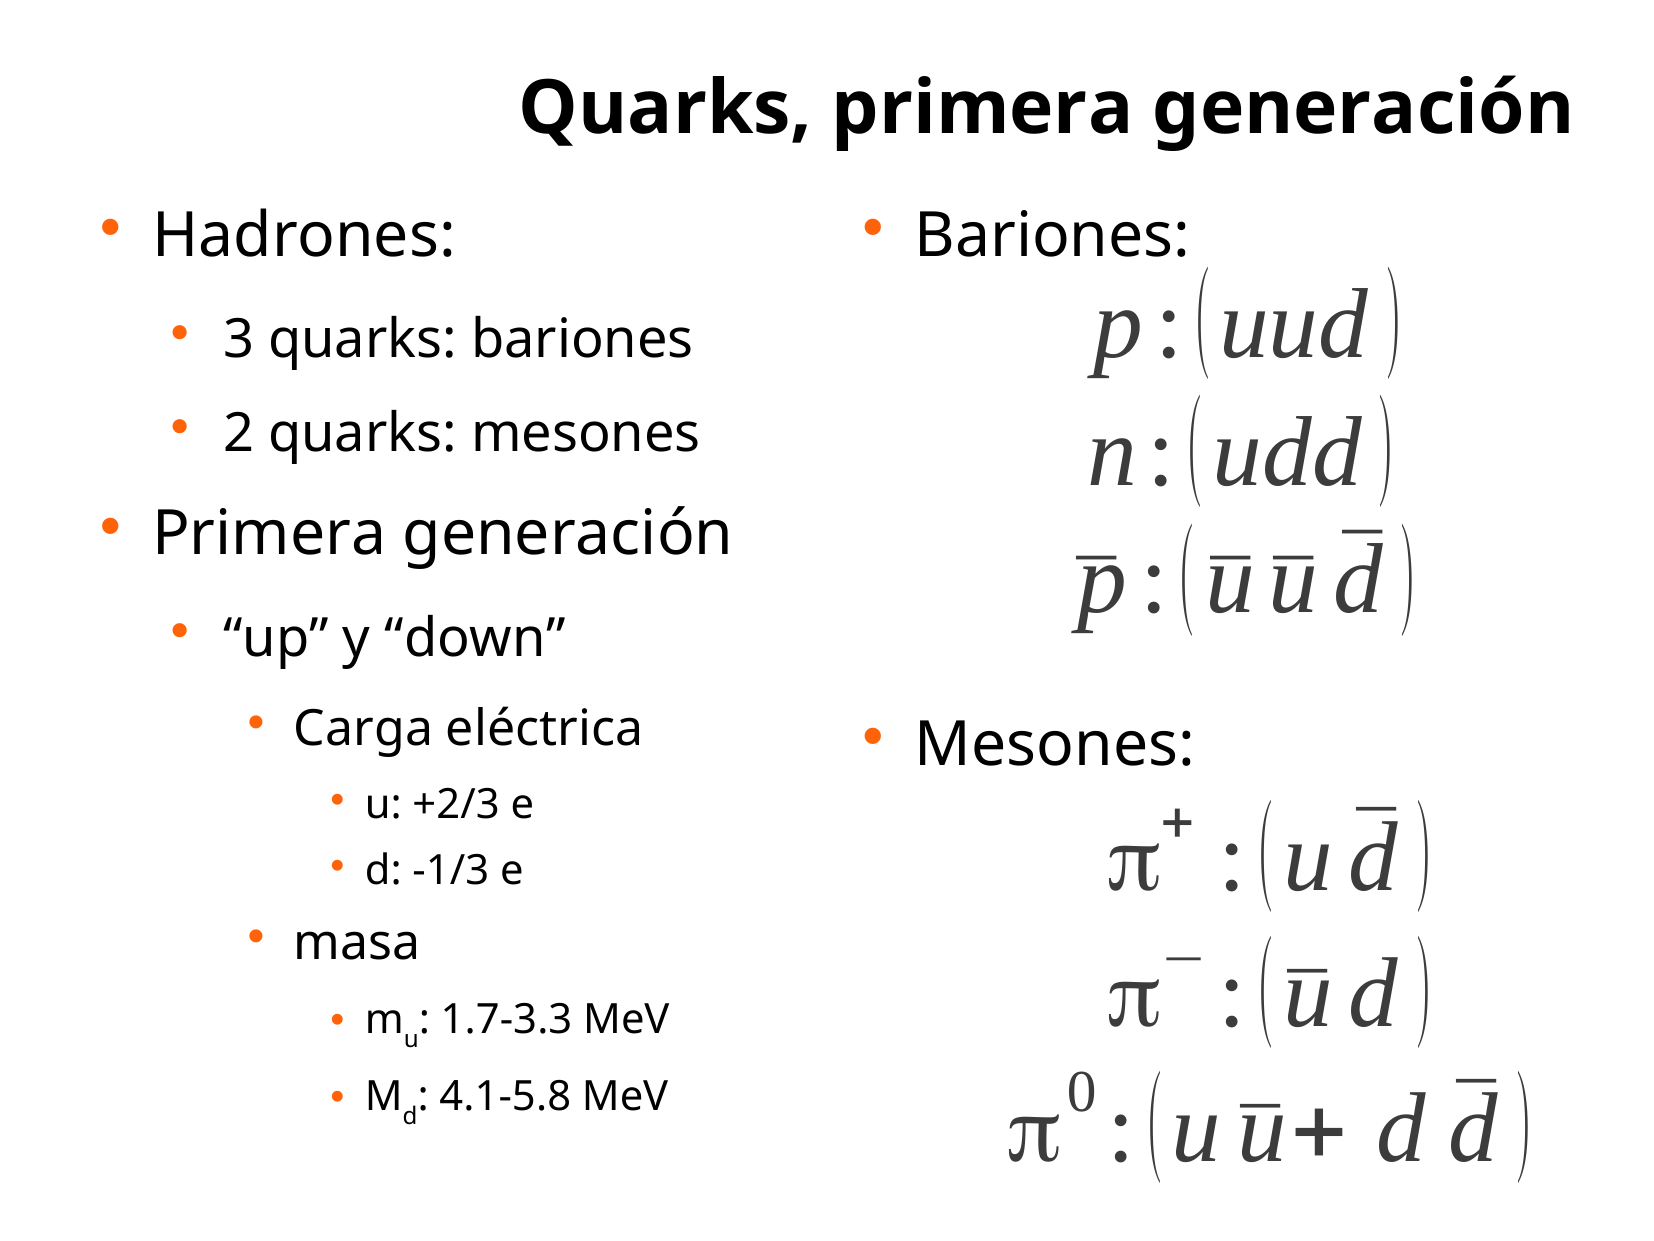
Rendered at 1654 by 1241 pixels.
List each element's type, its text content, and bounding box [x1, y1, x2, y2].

list Hadrones: 3 quarks: bariones 2 quarks: mesones Primera generación “up” y “down” Carga eléctrica u: +2/3 e d: -1/3 e masa mu: 1.7-3.3 MeV Md: 4.1-5.8 MeV [82, 187, 809, 1163]
chart [999, 787, 1538, 1193]
chart [1056, 262, 1426, 643]
list Bariones: Mesones: [845, 187, 1572, 1007]
title Quarks, primera generación [86, 49, 1575, 151]
